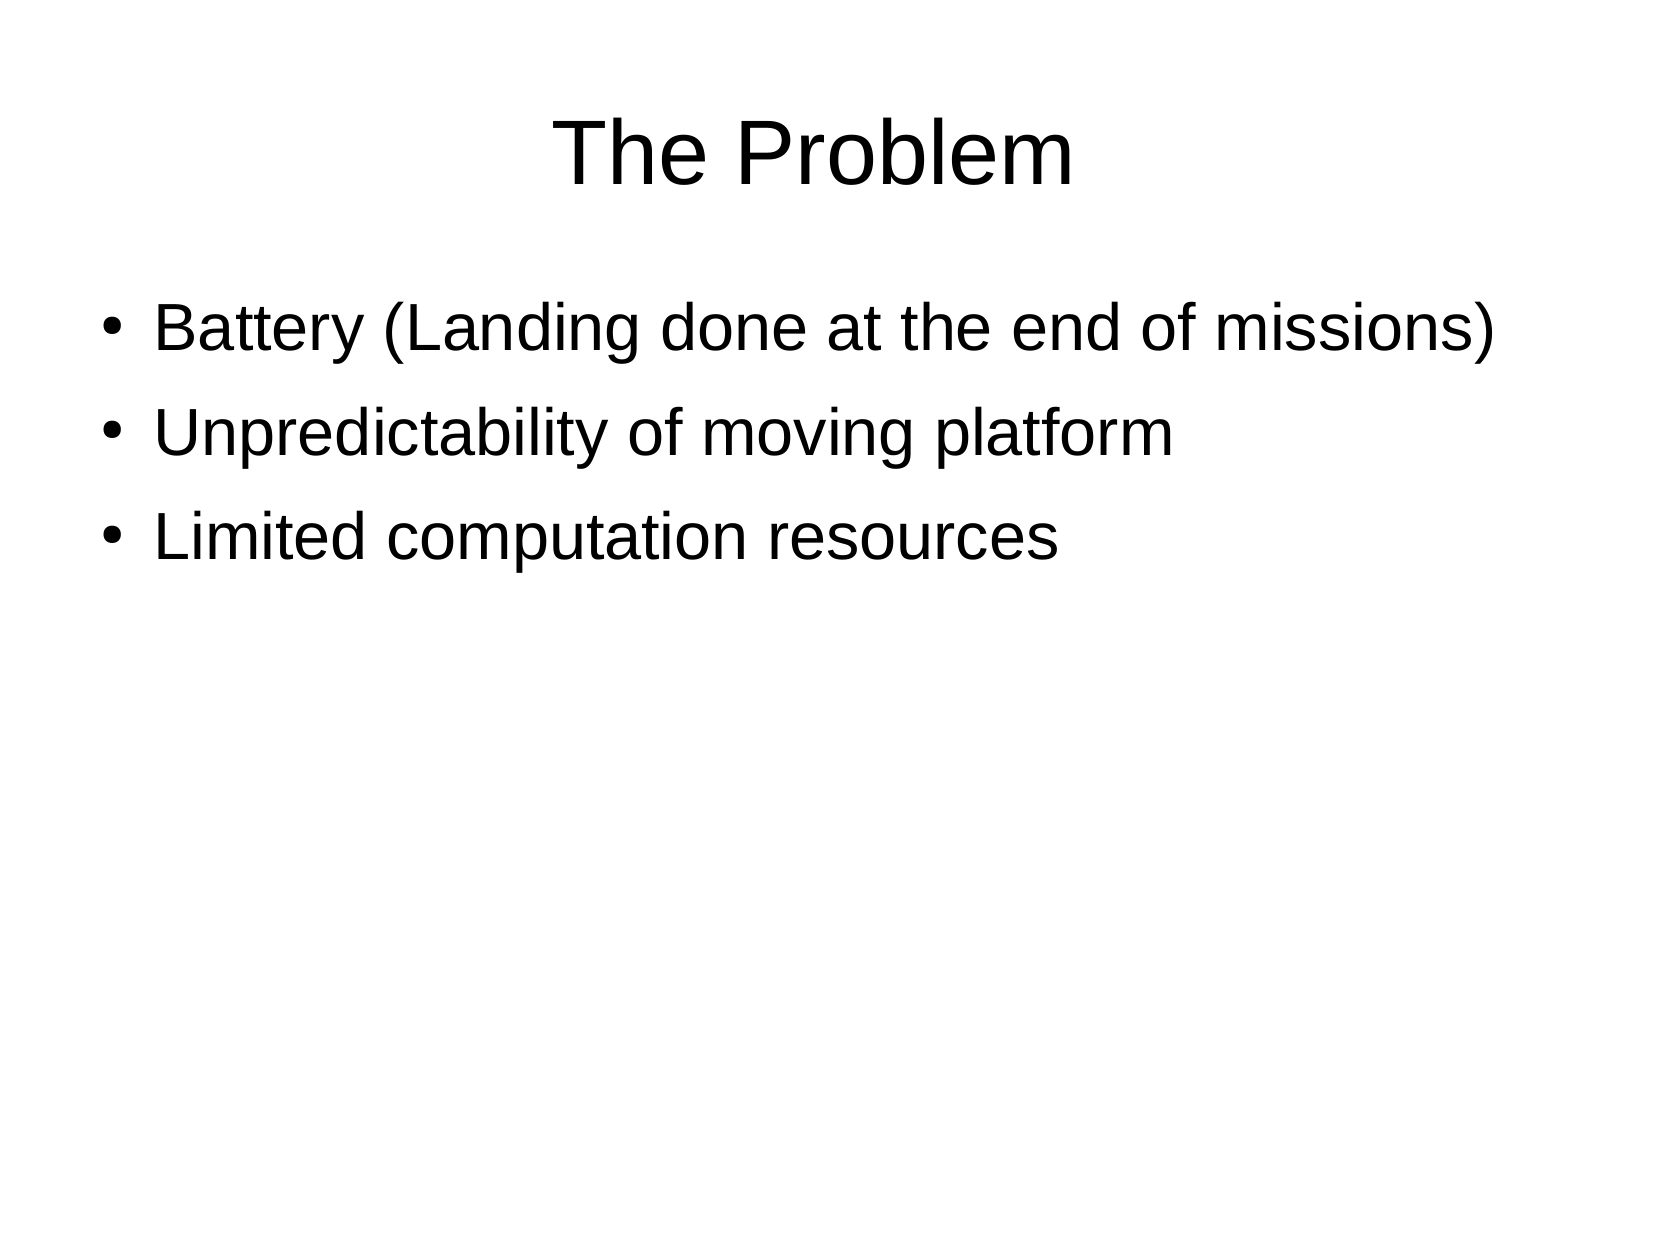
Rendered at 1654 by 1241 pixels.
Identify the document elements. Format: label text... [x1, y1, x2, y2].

list Battery (Landing done at the end of missions) Unpredictability of moving platform Limited computation resources [82, 290, 1571, 1010]
title The Problem [82, 49, 1571, 257]
